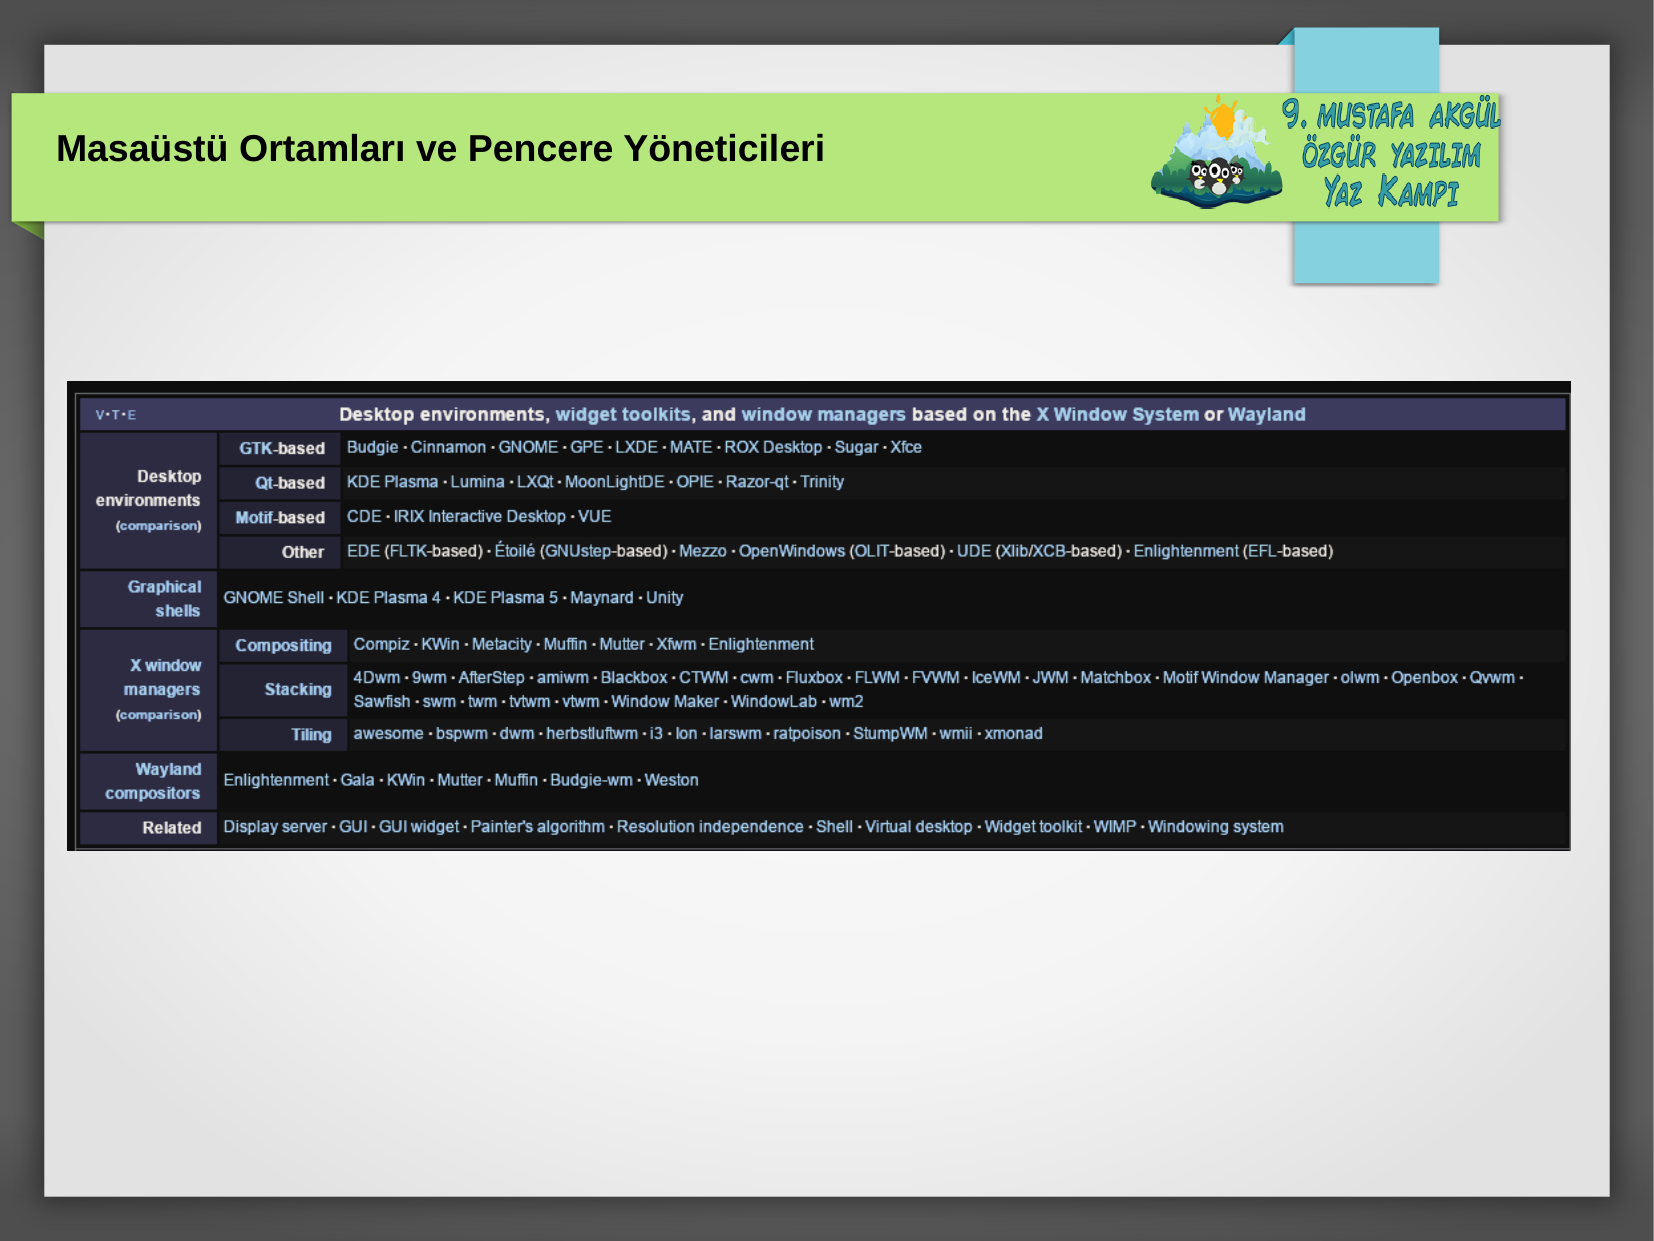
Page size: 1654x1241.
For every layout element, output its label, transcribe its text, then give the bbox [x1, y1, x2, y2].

text_box Masaüstü Ortamları ve Pencere Yöneticileri [41, 120, 1134, 220]
picture [0, 0, 1654, 1241]
